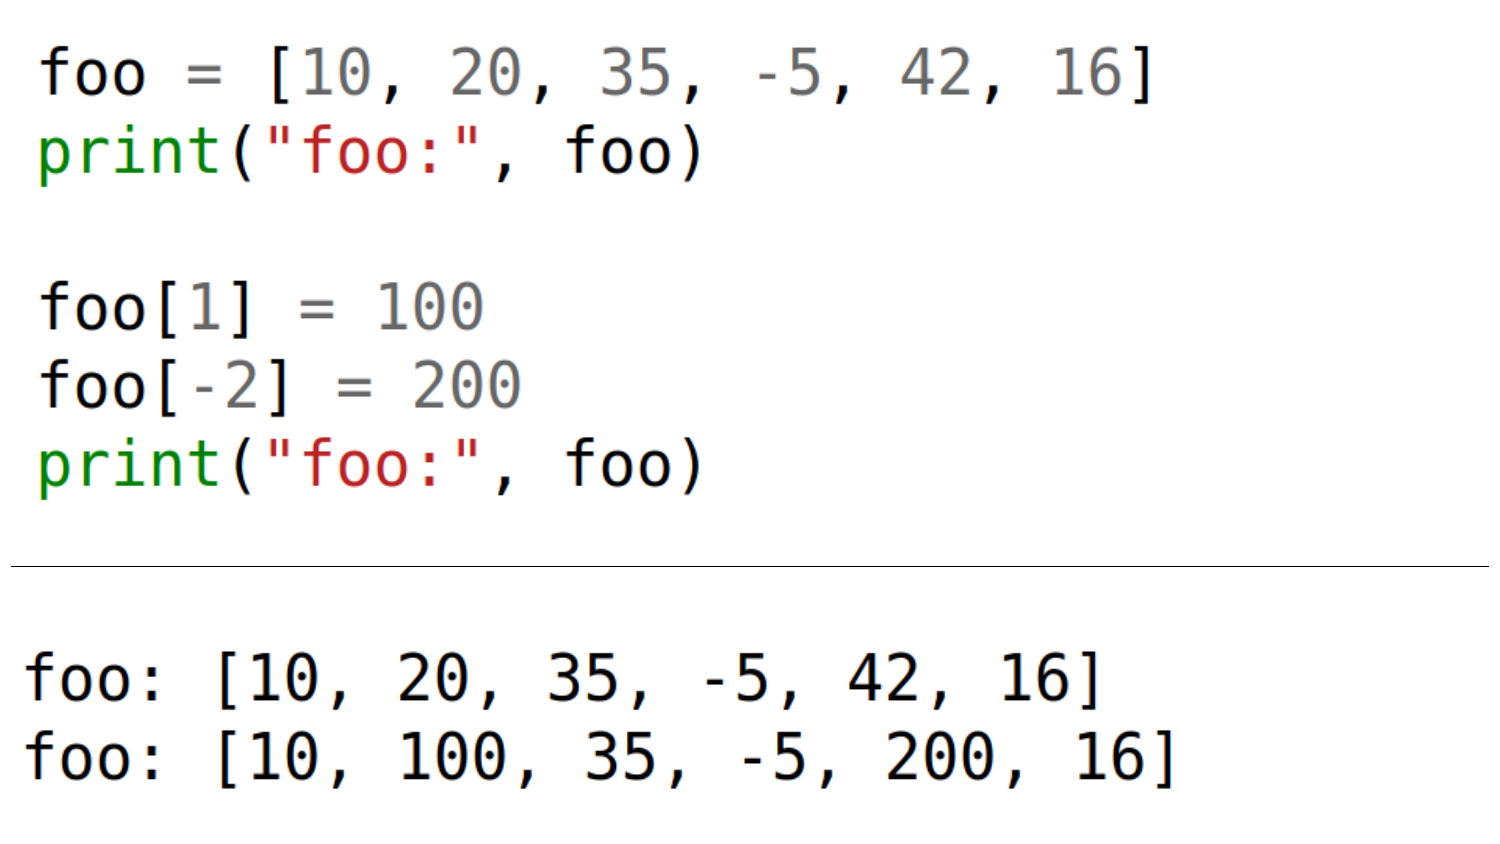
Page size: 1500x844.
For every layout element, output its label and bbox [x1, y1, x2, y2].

picture [23, 26, 1176, 508]
picture [11, 625, 1183, 811]
